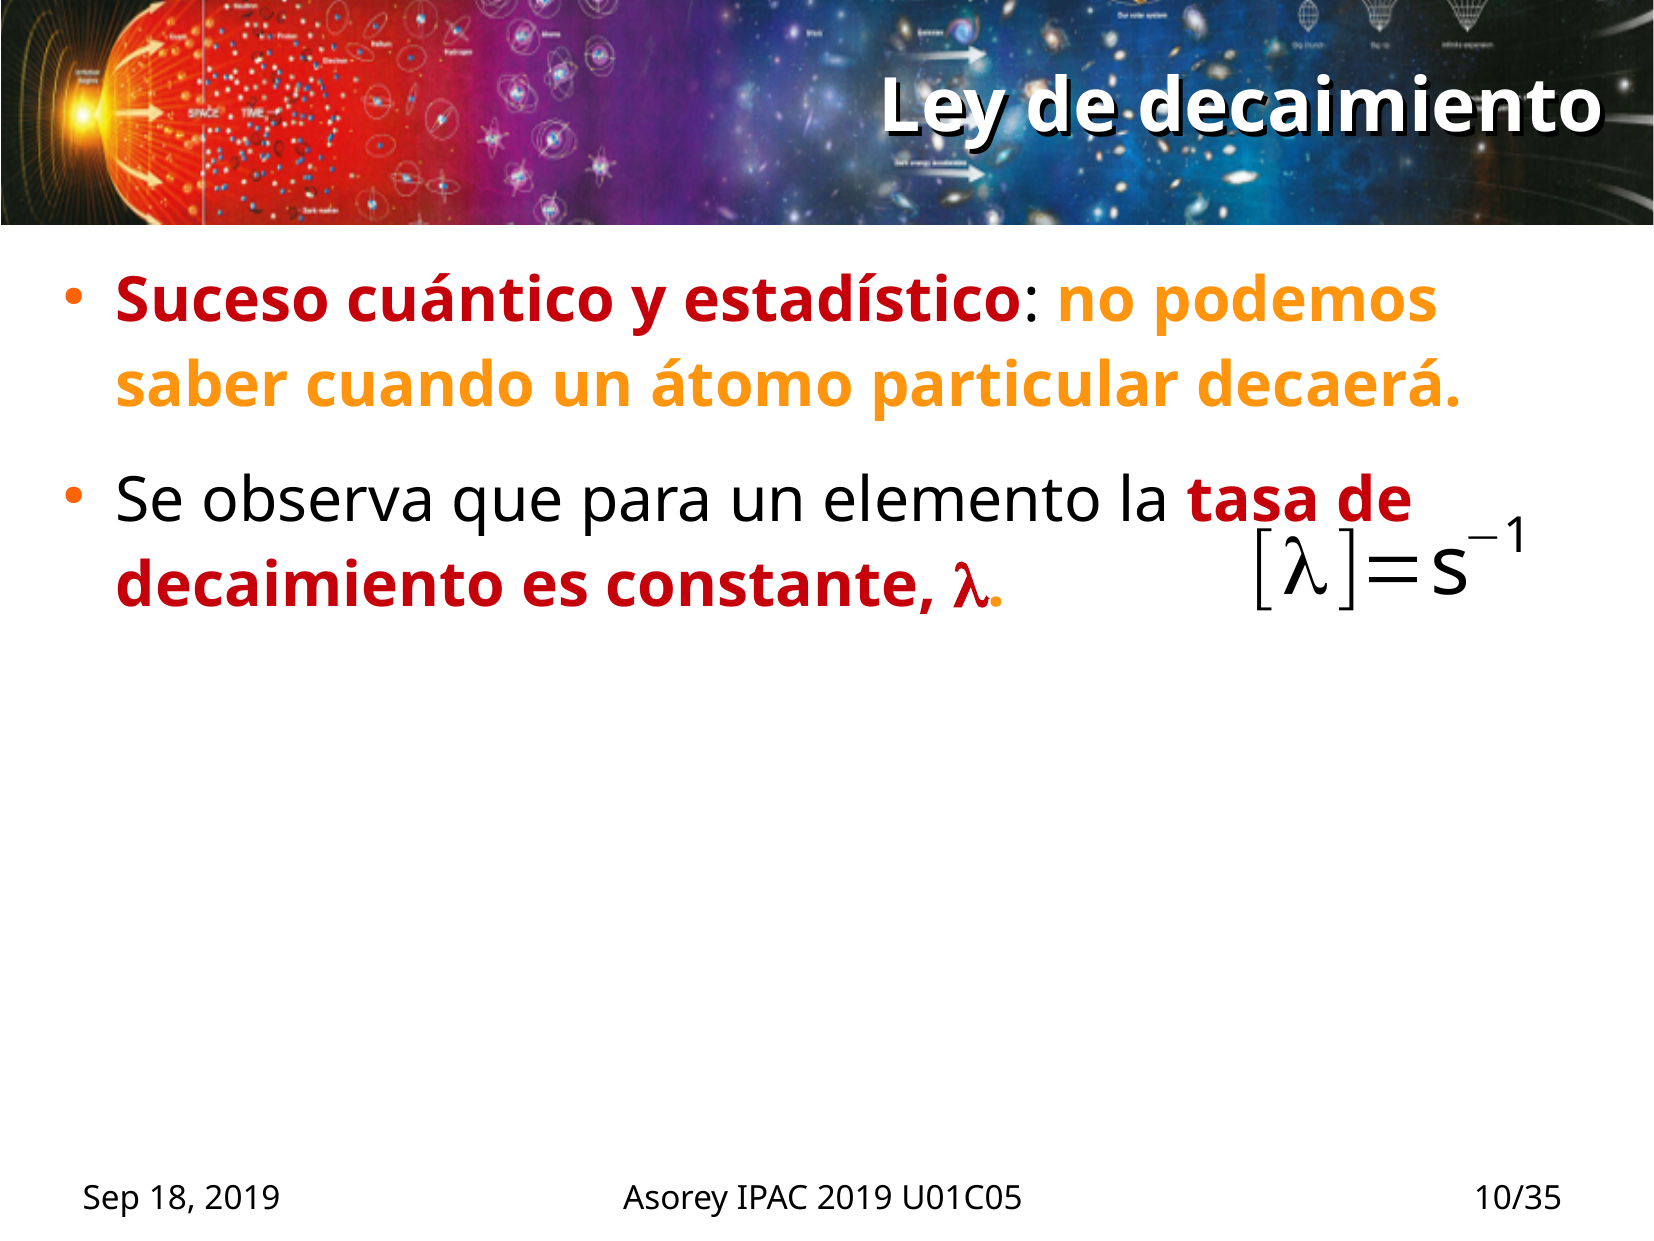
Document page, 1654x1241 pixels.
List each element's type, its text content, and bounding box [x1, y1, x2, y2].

chart [1245, 504, 1528, 616]
picture [1, 0, 1654, 225]
list Suceso cuántico y estadístico: no podemos saber cuando un átomo particular decaerá. Se observa que para un elemento la tasa de decaimiento es constante, l. [45, 255, 1606, 1156]
title Ley de decaimiento [45, 15, 1606, 191]
